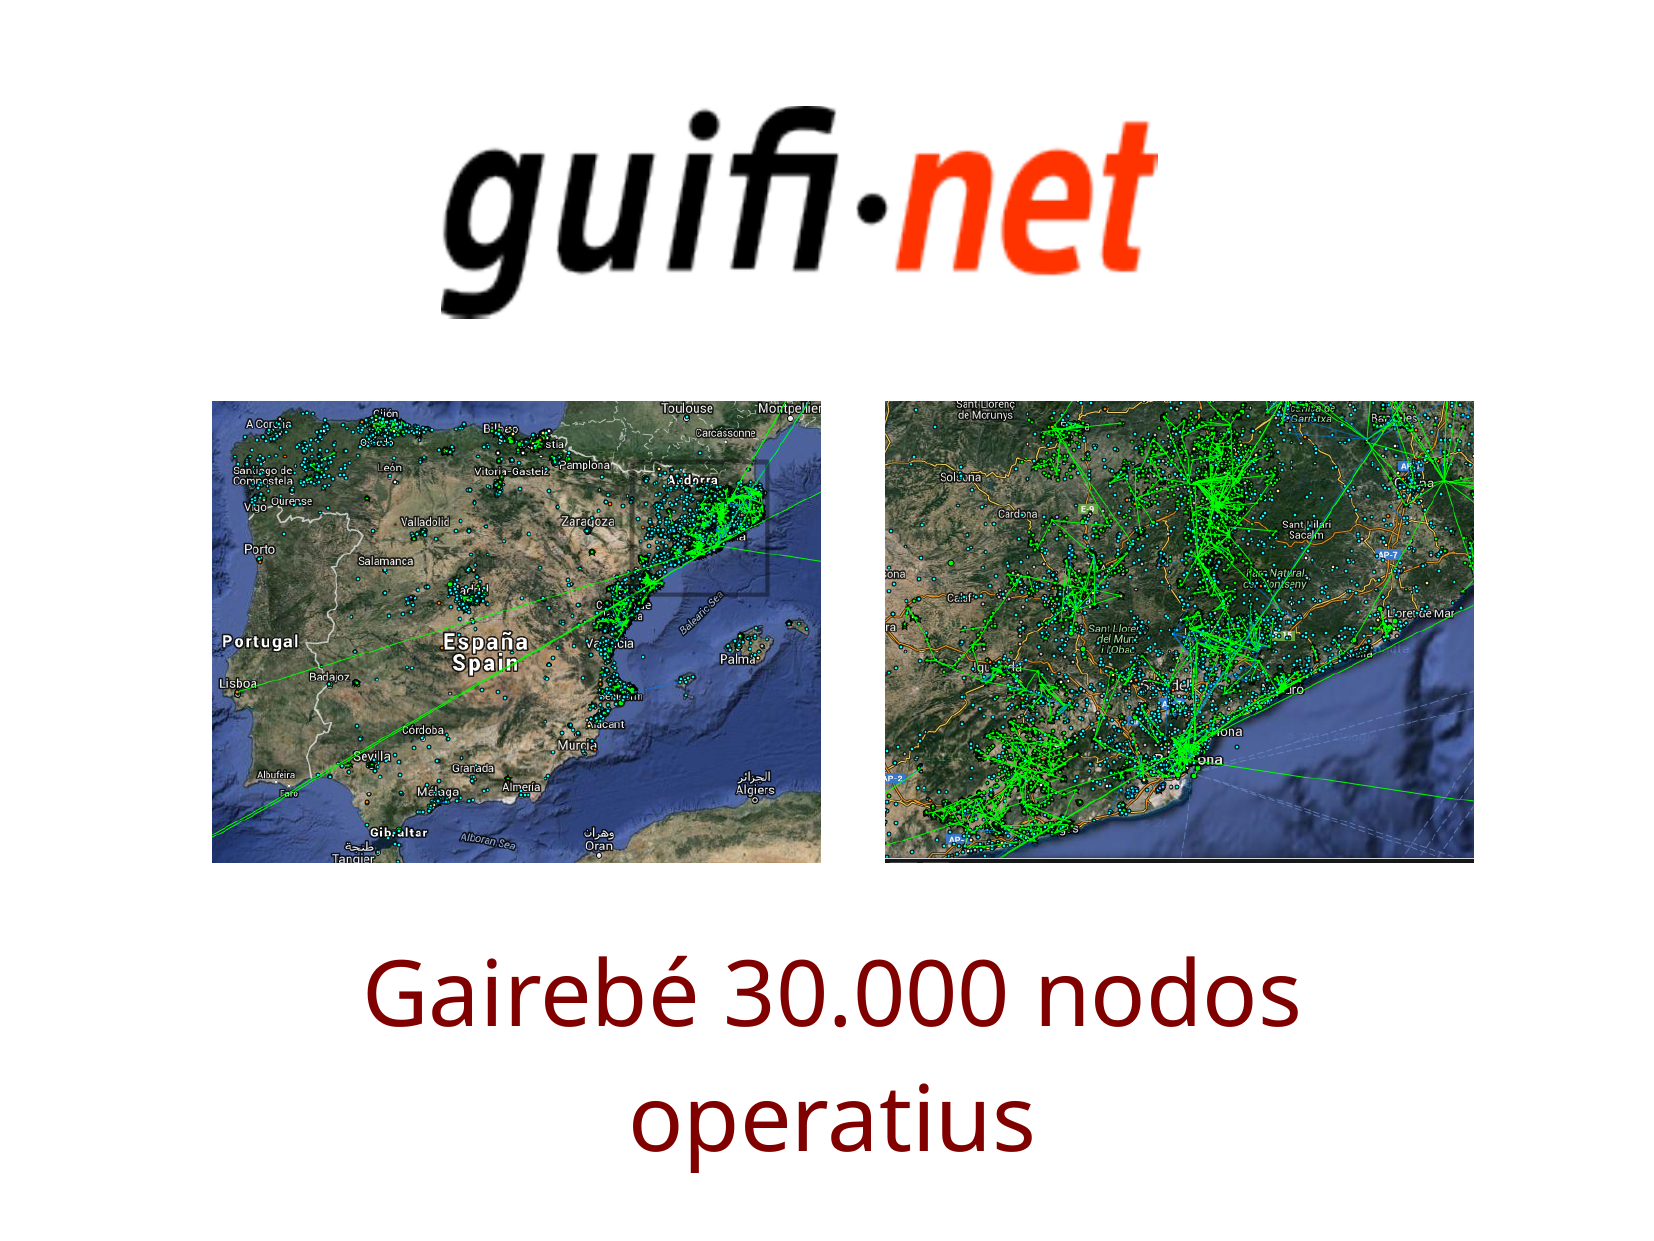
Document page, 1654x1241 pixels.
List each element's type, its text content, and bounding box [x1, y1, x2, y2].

picture [212, 401, 821, 863]
picture [441, 106, 1158, 319]
text_box Gairebé 30.000 nodos operatius [224, 921, 1441, 1151]
picture [885, 401, 1474, 863]
